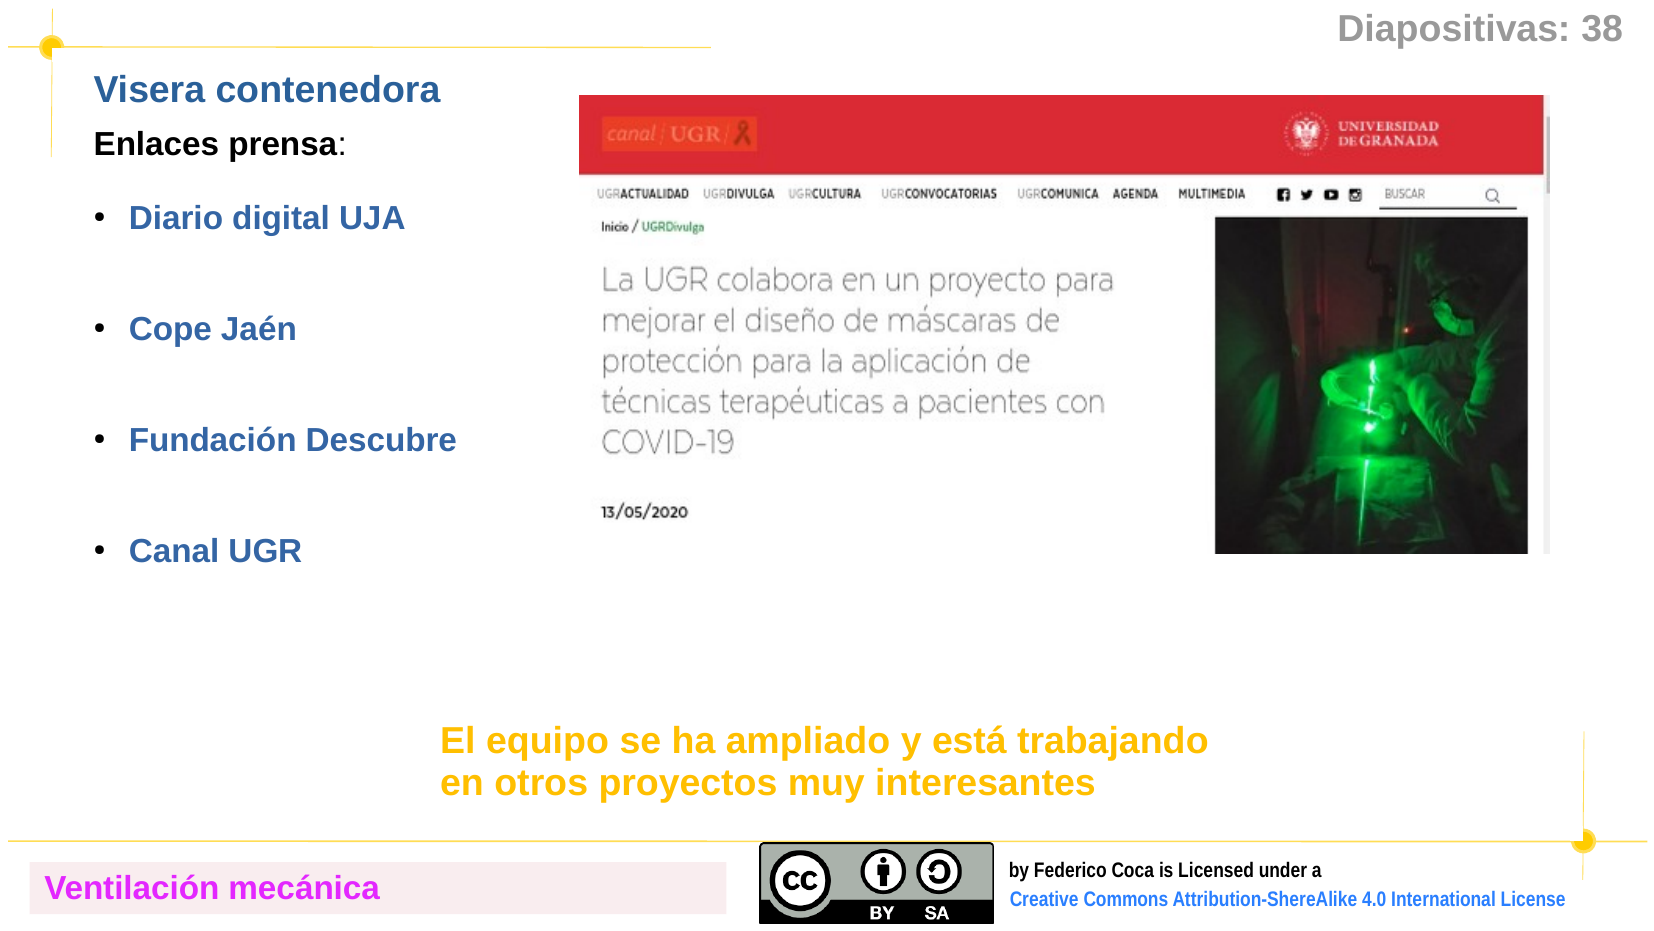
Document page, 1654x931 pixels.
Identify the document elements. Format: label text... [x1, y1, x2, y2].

text_box Diapositivas: 38 [1322, 0, 1644, 57]
text_box El equipo se ha ampliado y está trabajando en otros proyectos muy interesantes [425, 712, 1229, 812]
text_box Visera contenedora [78, 61, 886, 118]
text_box Ventilación mecánica [29, 862, 727, 915]
text_box Enlaces prensa: Diario digital UJA Cope Jaén Fundación Descubre Canal UGR [78, 118, 1630, 578]
picture [579, 95, 1550, 554]
